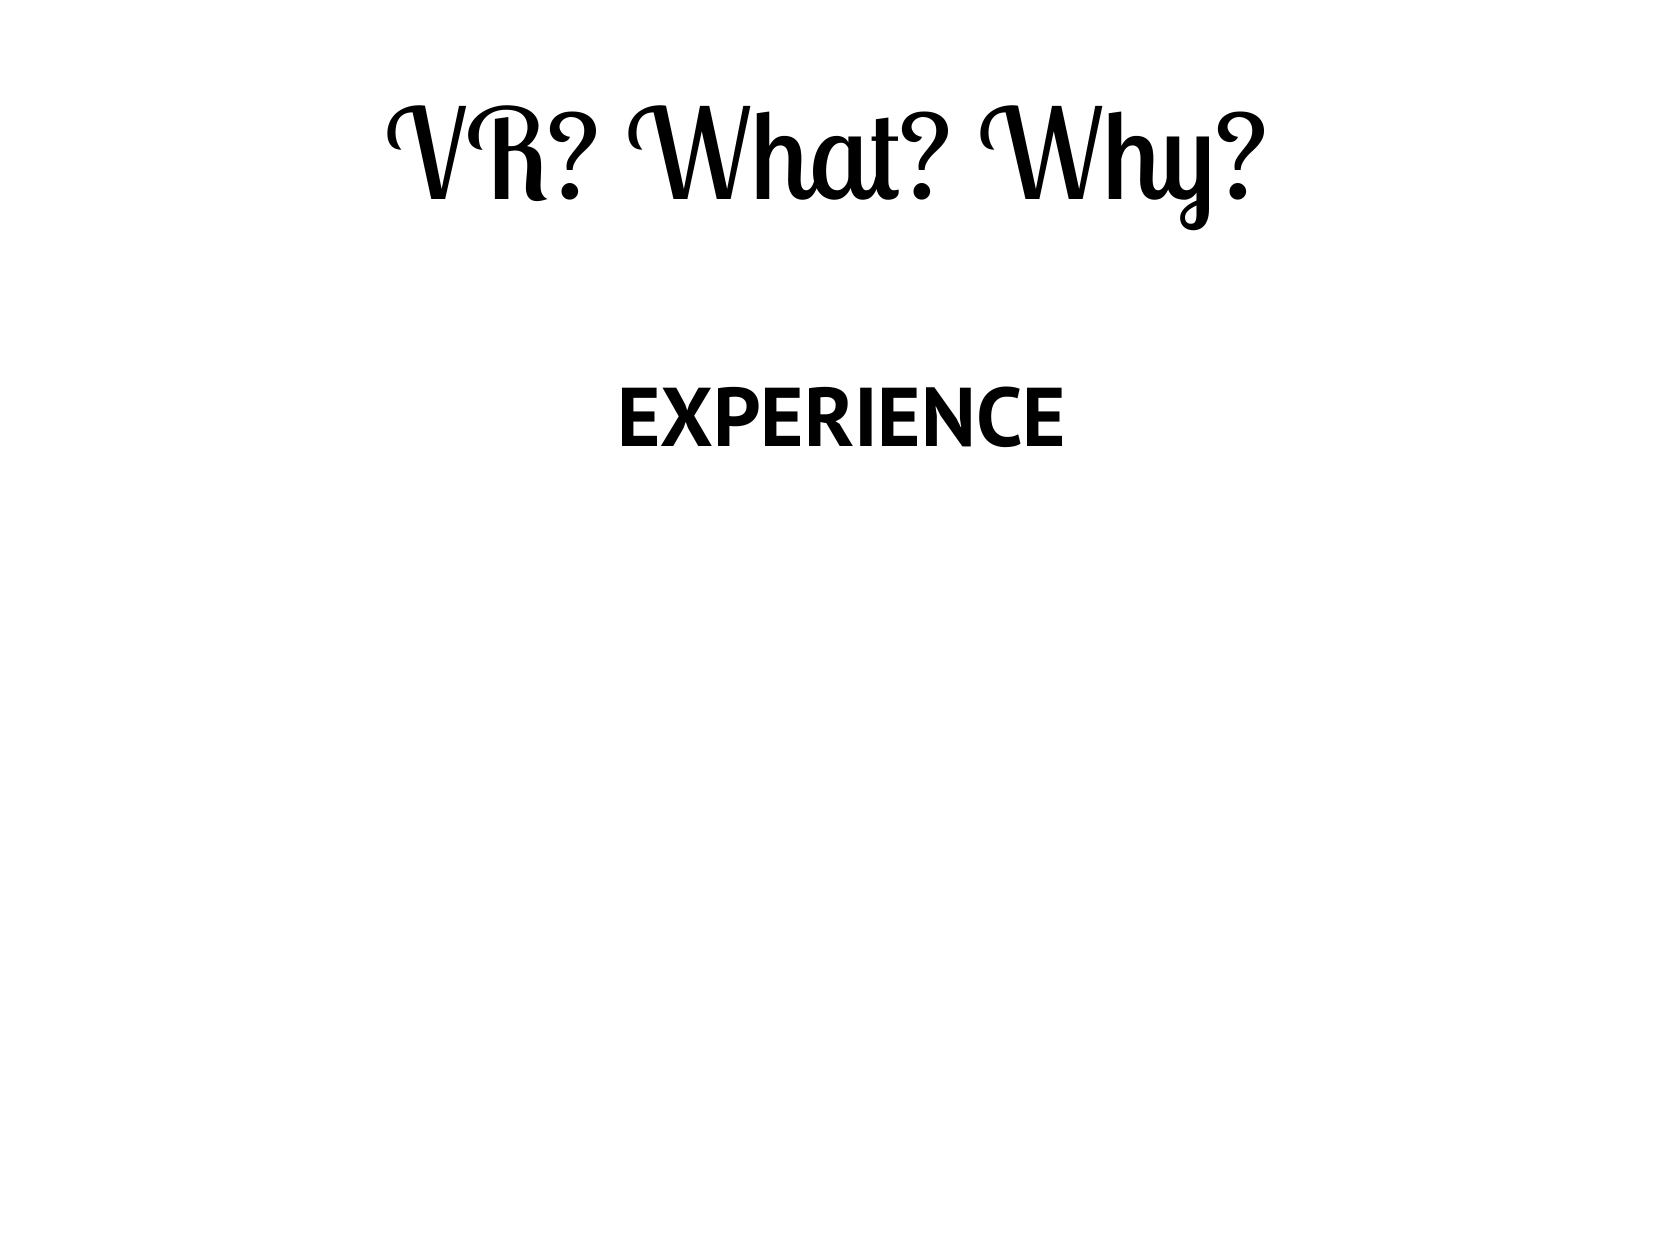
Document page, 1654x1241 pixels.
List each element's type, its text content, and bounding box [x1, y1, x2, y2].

text_box EXPERIENCE [602, 363, 1087, 508]
title VR? What? Why? [82, 49, 1571, 257]
